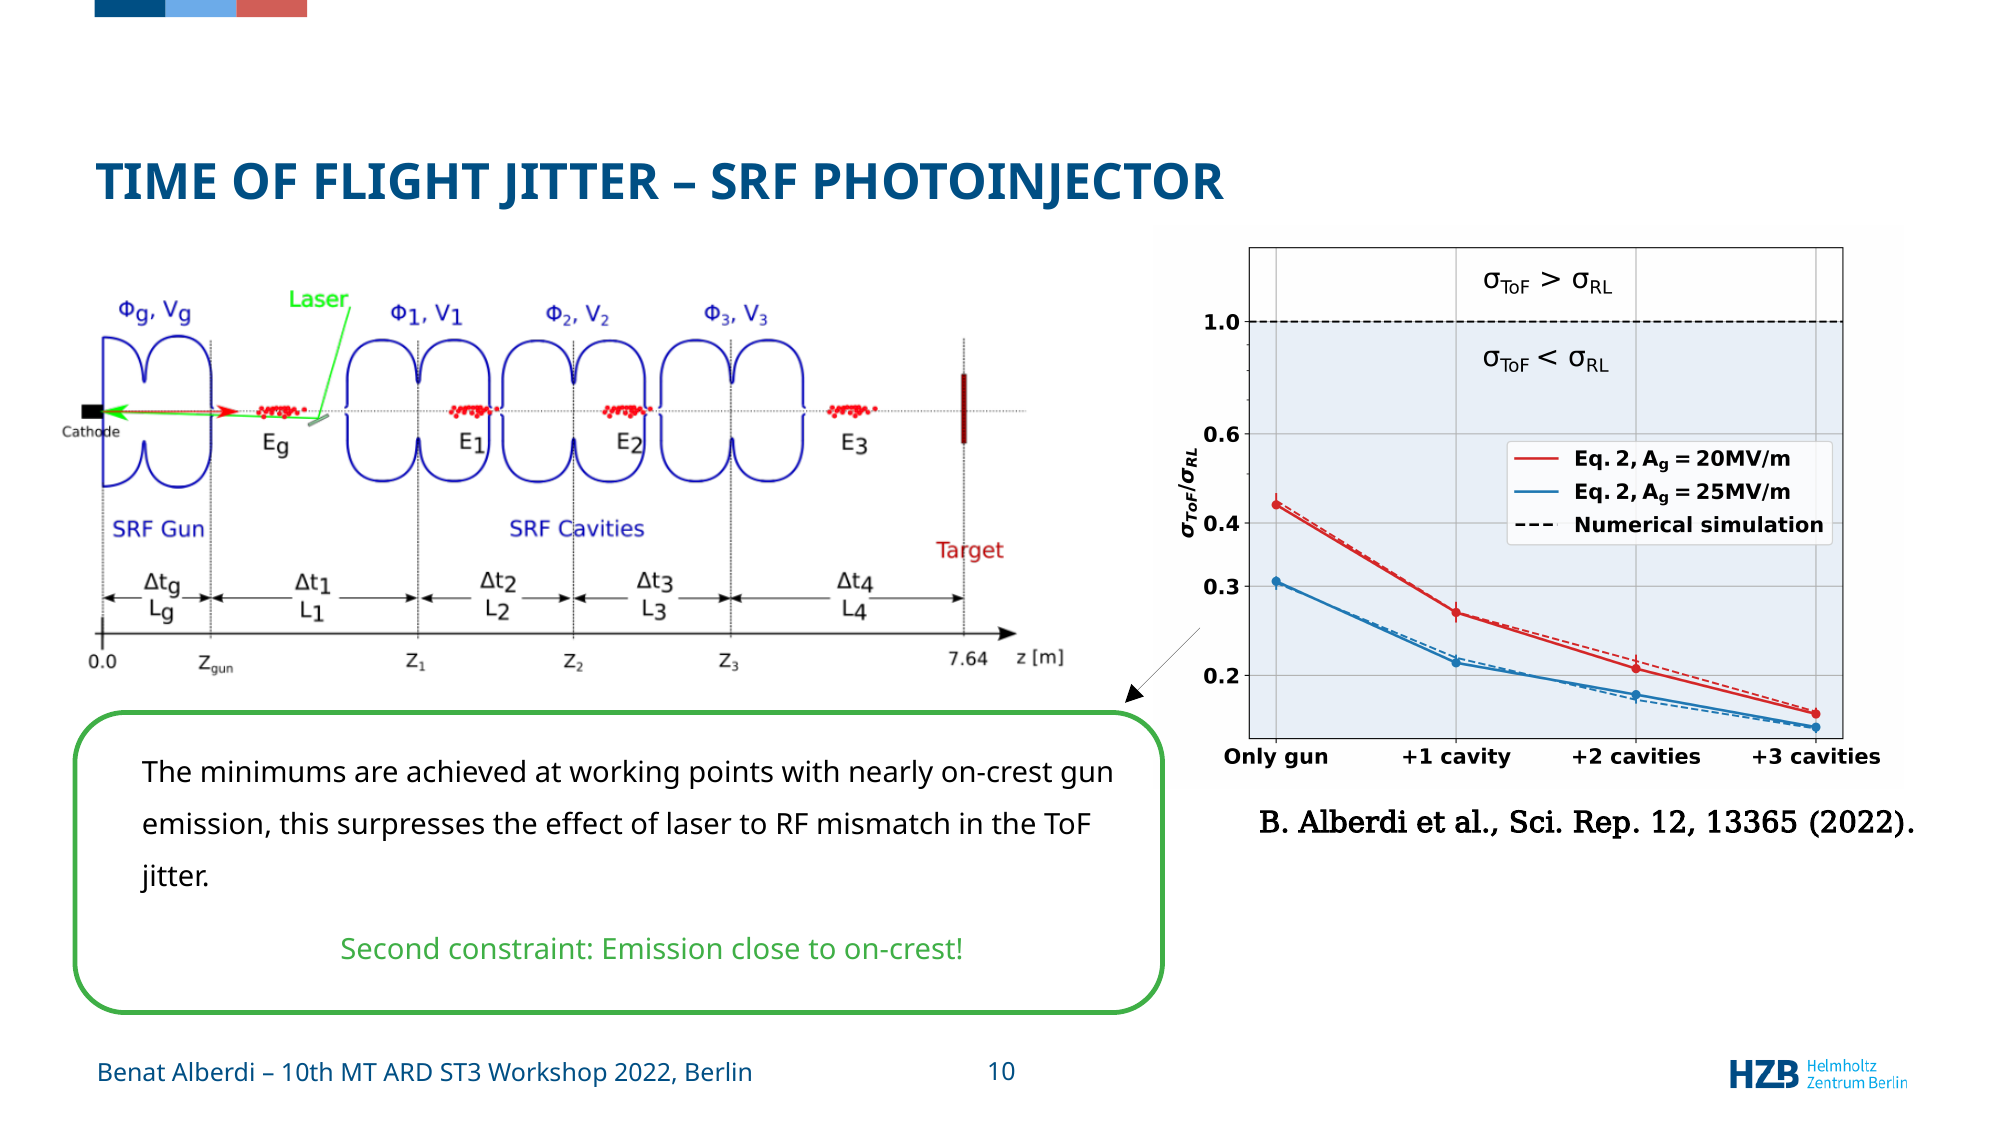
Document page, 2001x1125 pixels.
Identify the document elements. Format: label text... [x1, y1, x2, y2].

picture [1153, 225, 1904, 789]
text_box [82, 712, 1155, 736]
list The minimums are achieved at working points with nearly on-crest gun emission, this surpresses the effect of laser to RF mismatch in the ToF jitter. Second constraint: Emission close to on-crest! [70, 736, 1163, 1086]
list B. Alberdi et al., Sci. Rep. 12, 13365 (2022). [1259, 785, 1935, 861]
picture [55, 286, 1069, 685]
title Time of flight jitter – srf photoinjector [95, 137, 1463, 211]
